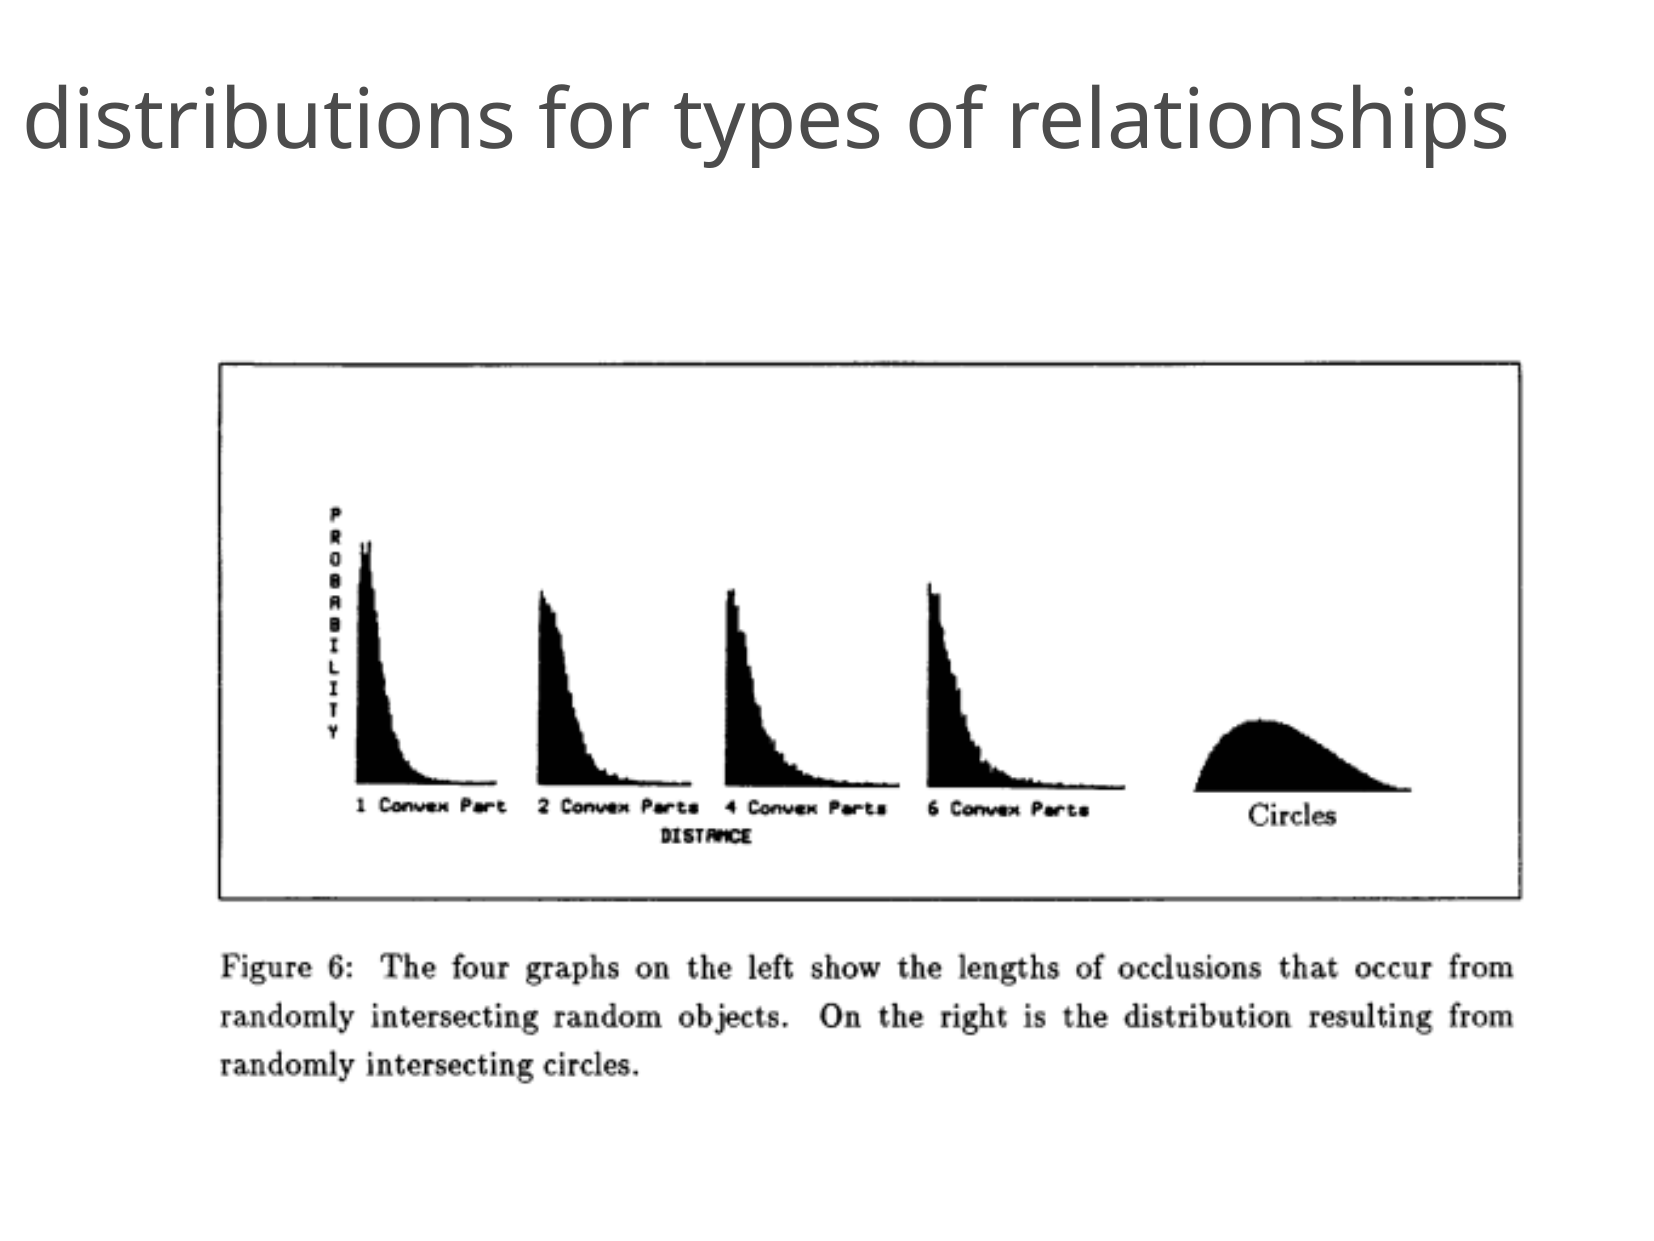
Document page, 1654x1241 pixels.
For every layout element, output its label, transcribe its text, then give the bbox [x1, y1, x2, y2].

picture [151, 298, 1594, 1106]
title distributions for types of relationships [22, 0, 1654, 234]
